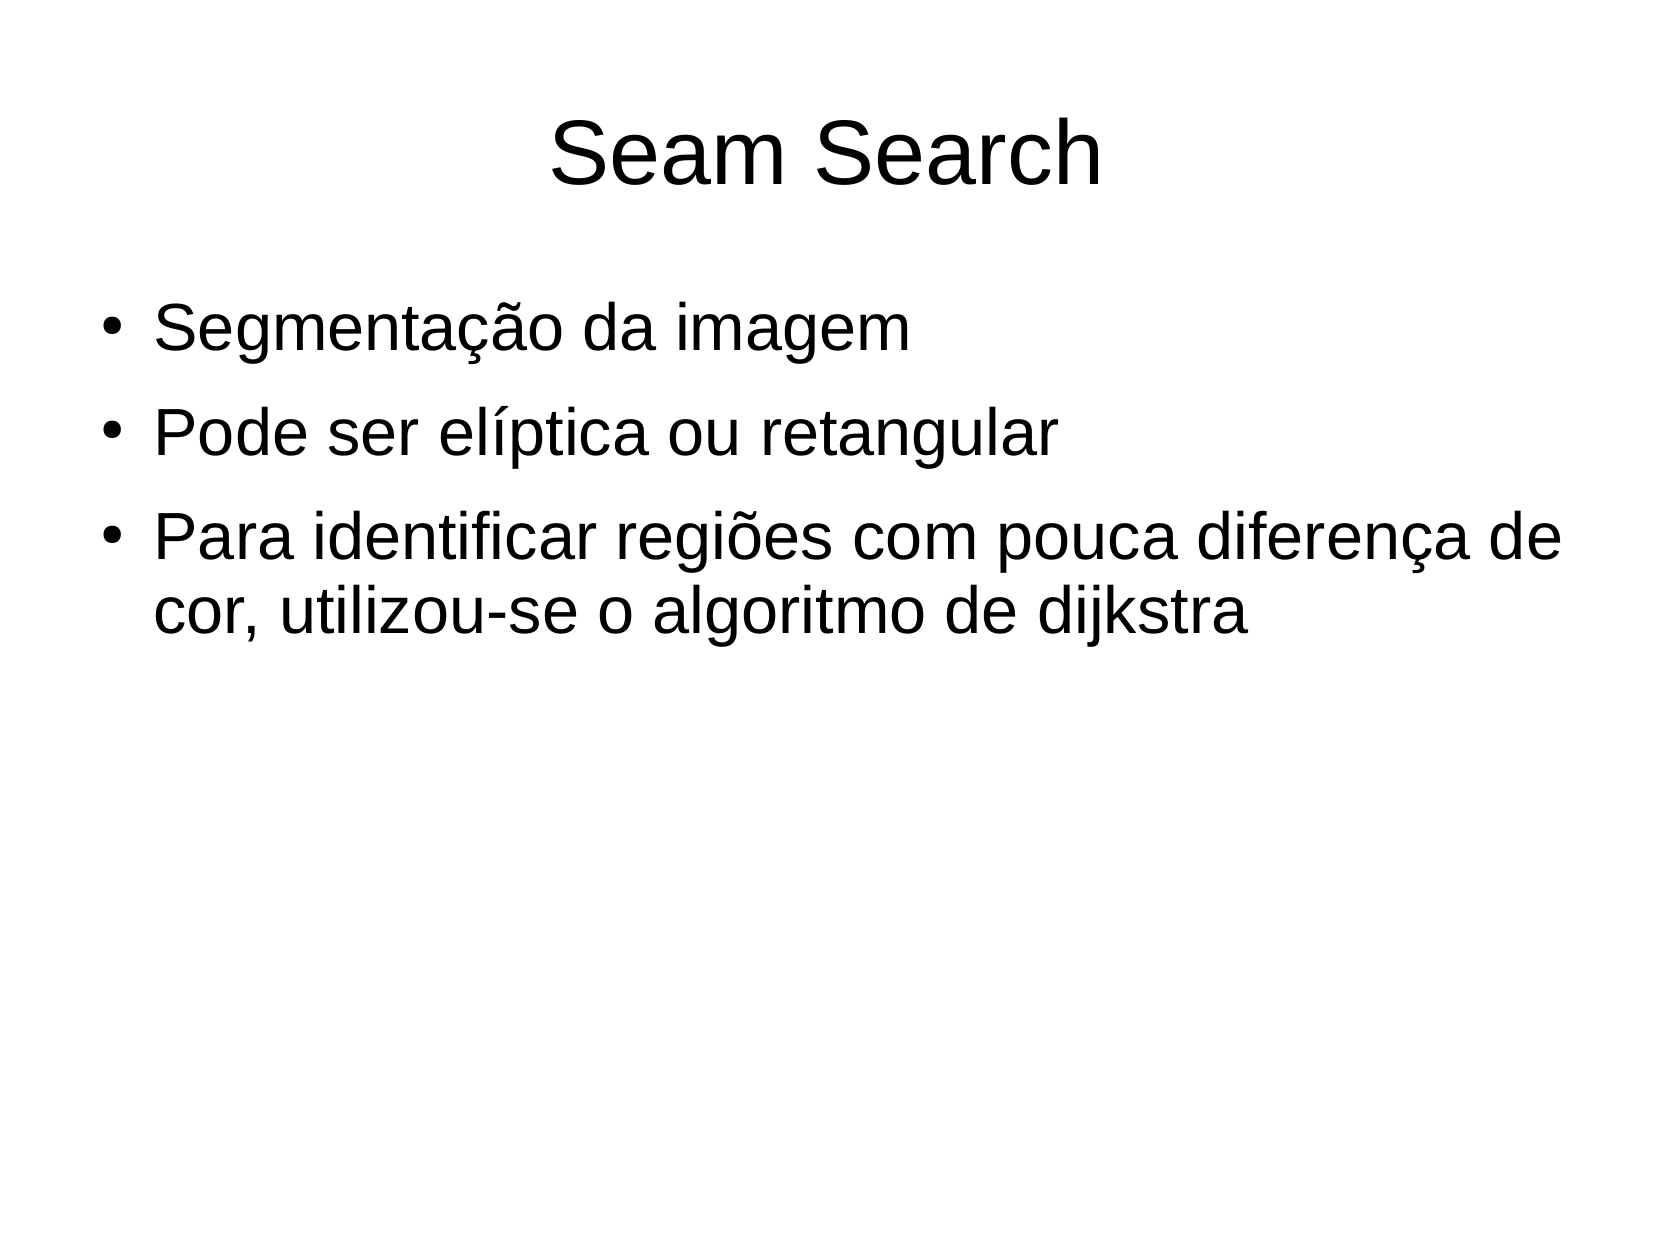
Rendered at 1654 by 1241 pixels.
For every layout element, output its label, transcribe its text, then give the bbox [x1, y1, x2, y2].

list Segmentação da imagem Pode ser elíptica ou retangular Para identificar regiões com pouca diferença de cor, utilizou-se o algoritmo de dijkstra [82, 290, 1571, 1010]
title Seam Search [82, 49, 1571, 257]
